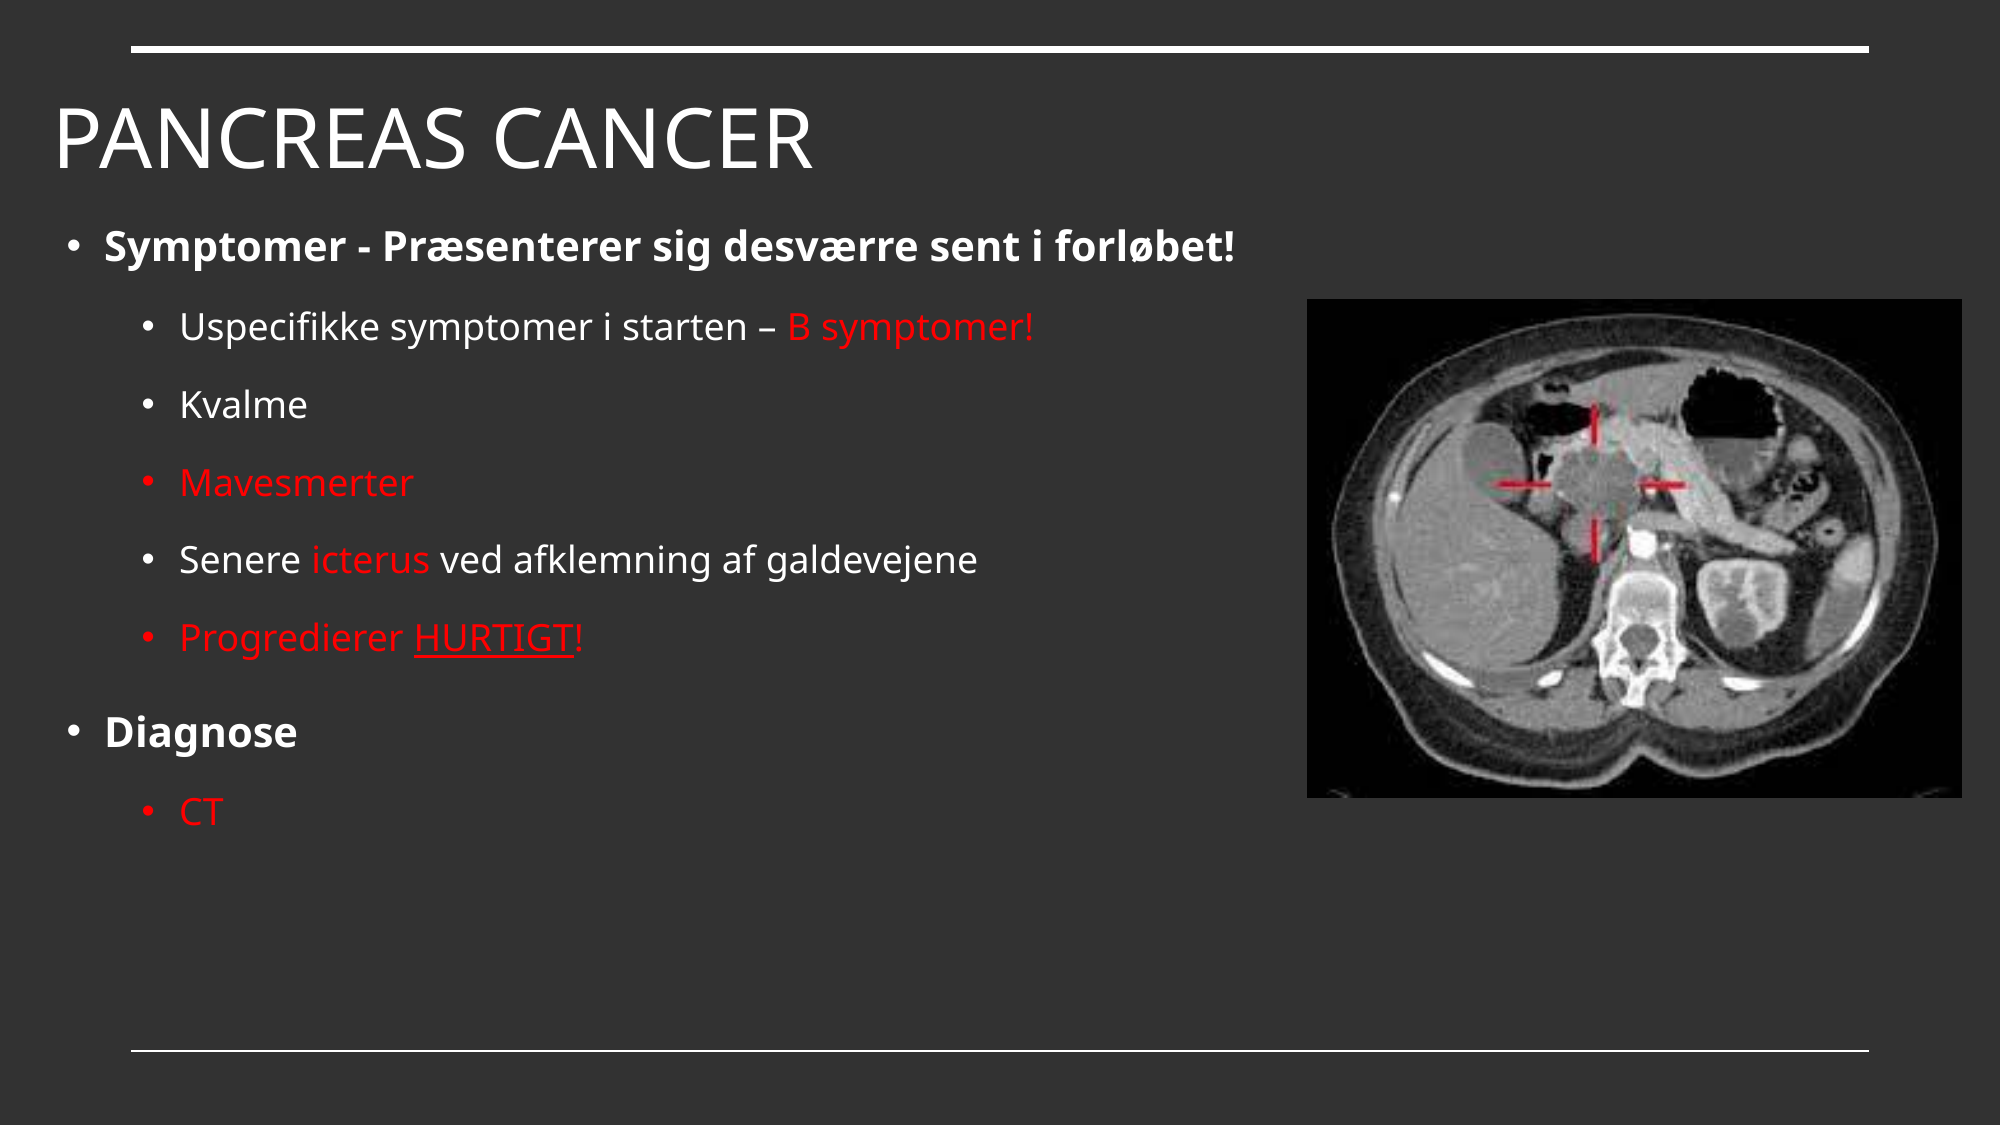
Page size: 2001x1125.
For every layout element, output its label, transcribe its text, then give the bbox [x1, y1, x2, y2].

picture [1307, 299, 1962, 798]
list Symptomer - Præsenterer sig desværre sent i forløbet! Uspecifikke symptomer i starten – B symptomer! Kvalme Mavesmerter Senere icterus ved afklemning af galdevejene Progredierer HURTIGT! Diagnose CT [51, 187, 1777, 938]
title Pancreas cancer [37, 77, 1792, 292]
